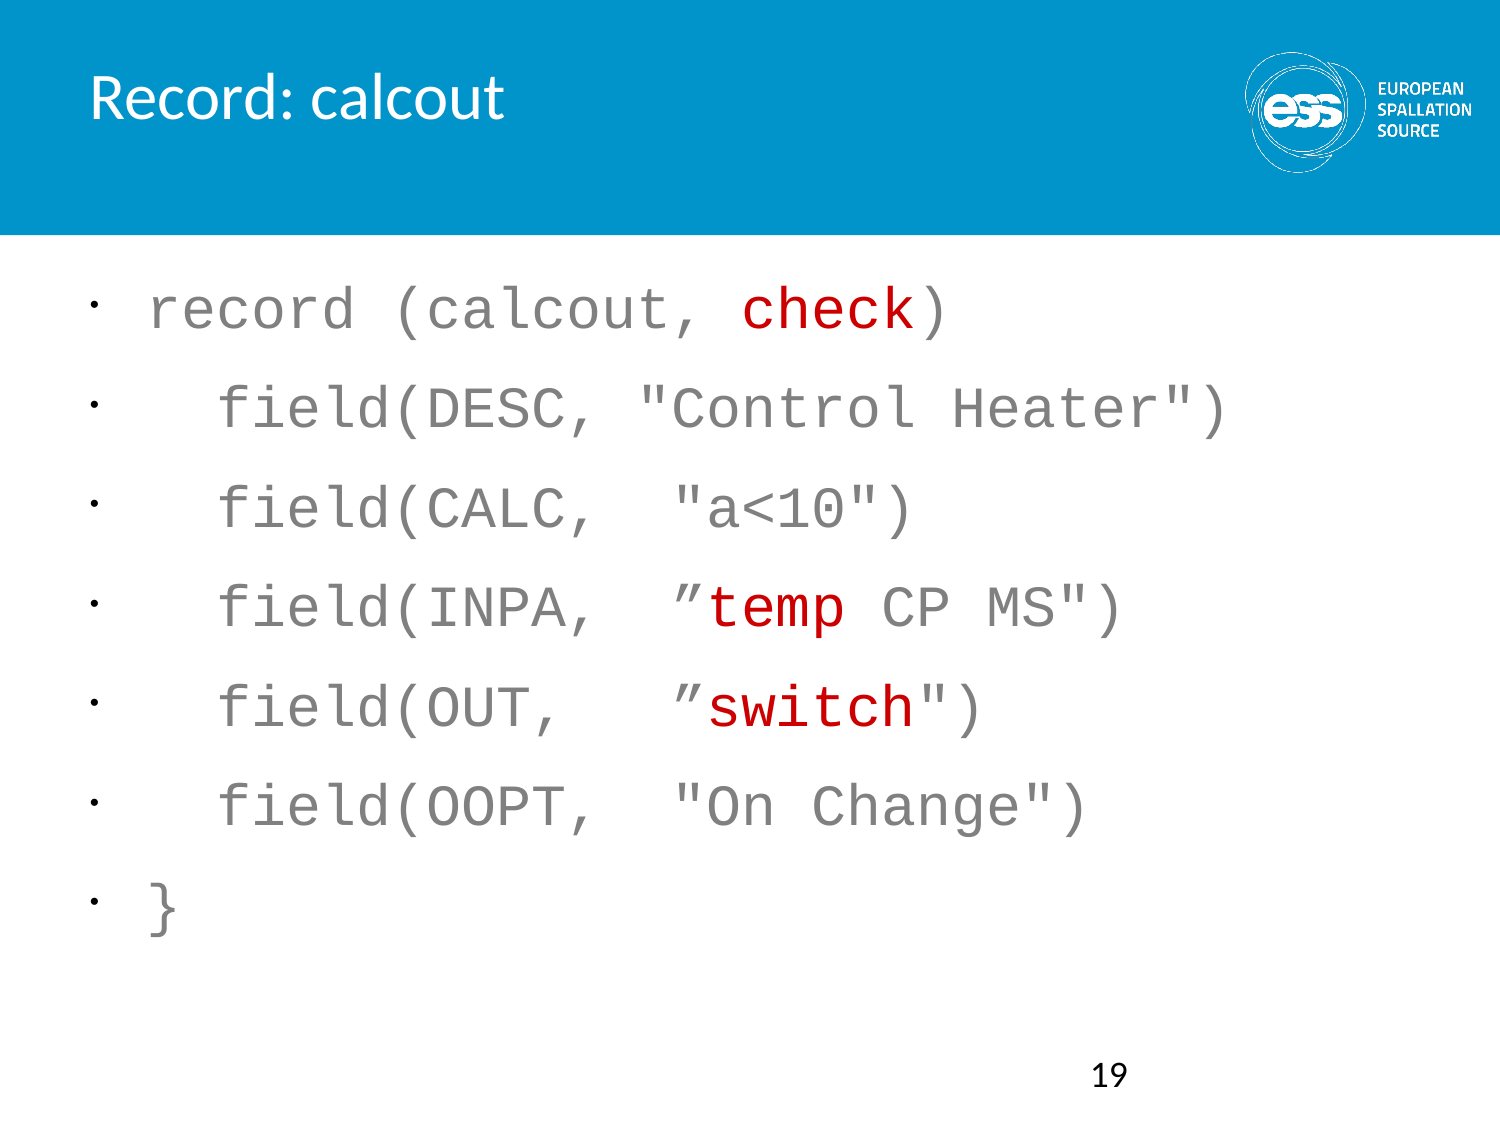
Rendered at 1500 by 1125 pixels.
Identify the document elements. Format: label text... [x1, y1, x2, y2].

picture [1398, 109, 1406, 115]
list record (calcout, check) field(DESC, "Control Heater") field(CALC, "a<10") field(INPA, ”temp CP MS") field(OUT, ”switch") field(OOPT, "On Change") } [75, 262, 1425, 1005]
picture [1432, 125, 1438, 136]
picture [1389, 104, 1393, 115]
picture [1436, 104, 1444, 115]
picture [1418, 104, 1423, 115]
picture [1409, 104, 1415, 115]
picture [1423, 83, 1430, 94]
picture [1422, 125, 1428, 134]
picture [1400, 83, 1407, 94]
picture [1454, 83, 1458, 94]
title Record: calcout [75, 45, 1247, 233]
slide_number <number> [1074, 1042, 1425, 1103]
picture [1264, 94, 1342, 127]
picture [1379, 83, 1385, 94]
picture [1443, 86, 1450, 93]
